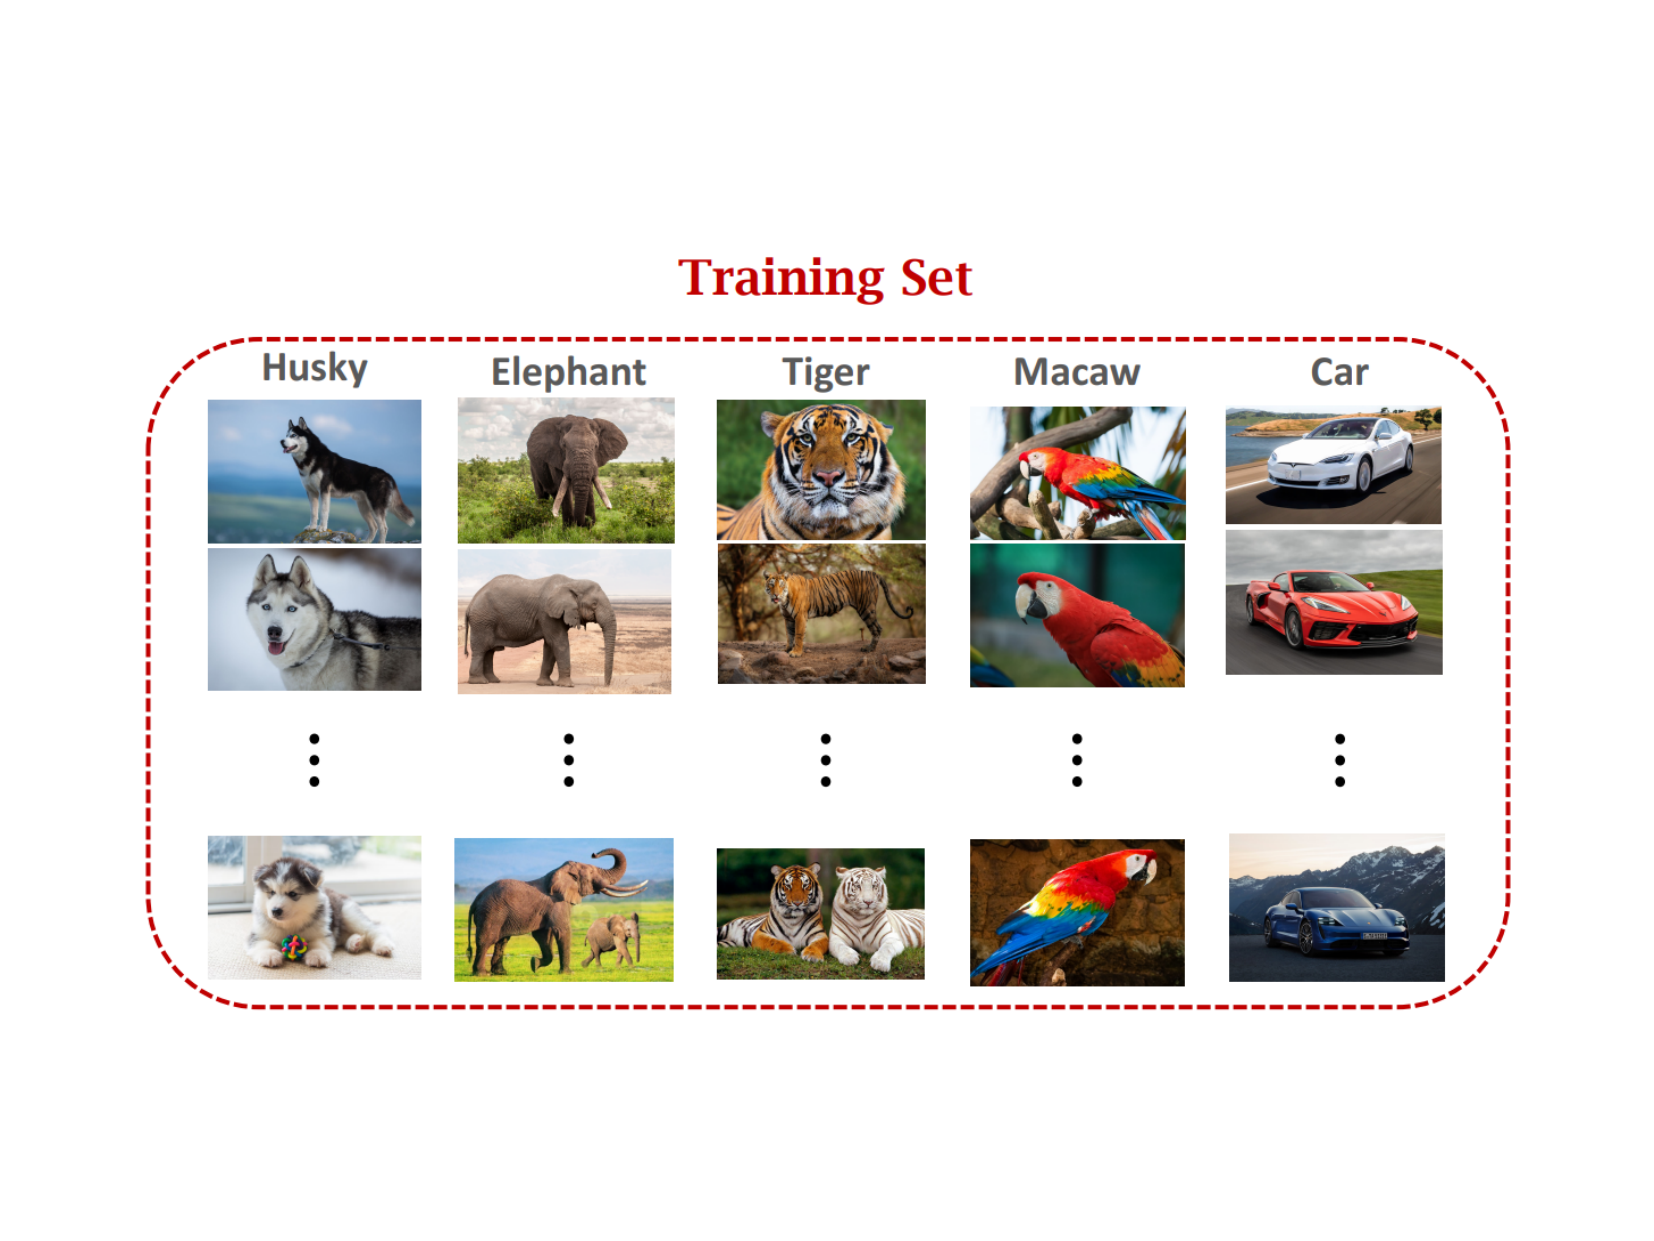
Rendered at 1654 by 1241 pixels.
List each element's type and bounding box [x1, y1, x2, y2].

picture [100, 225, 1553, 1044]
